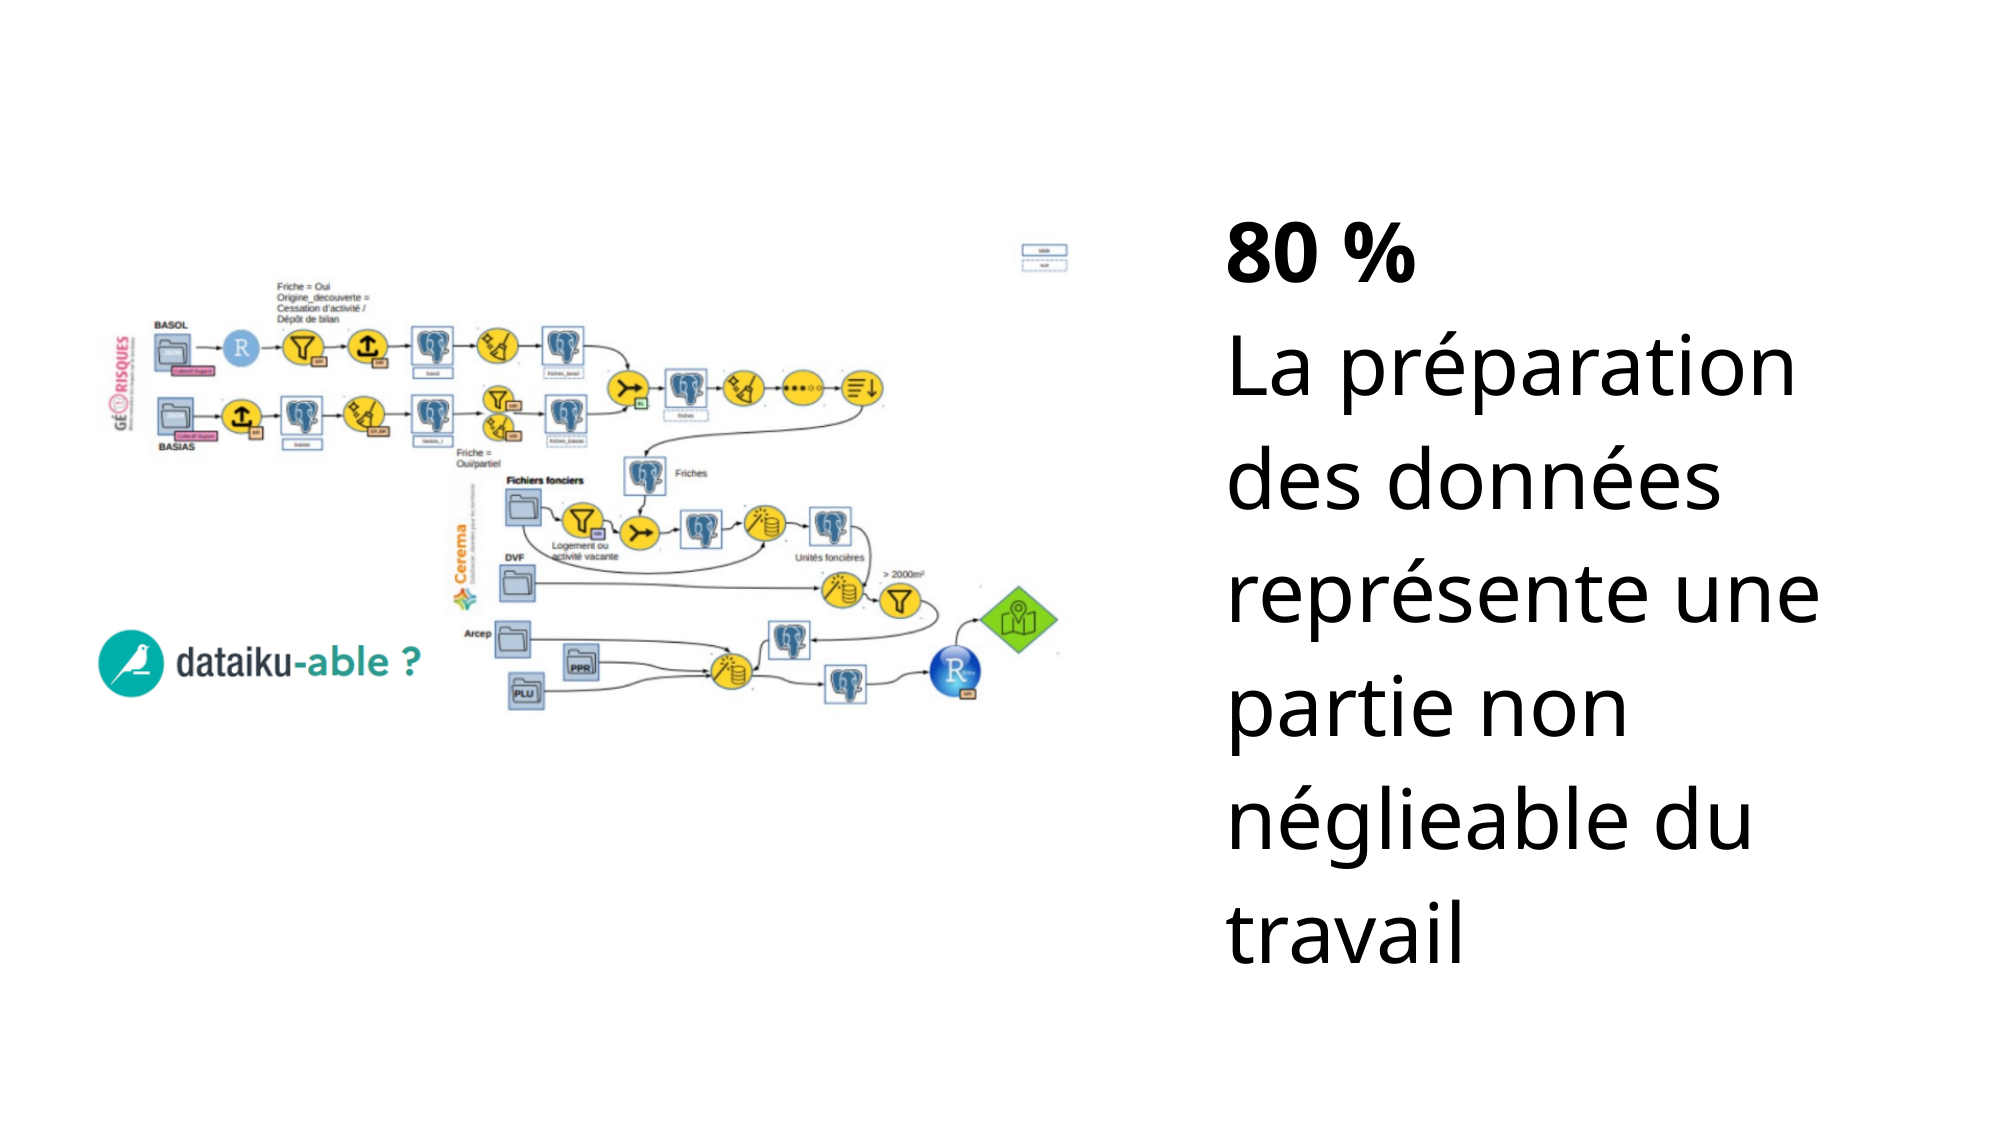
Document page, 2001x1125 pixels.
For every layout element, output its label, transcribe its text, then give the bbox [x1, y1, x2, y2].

picture [67, 212, 1123, 738]
text_box 80 % La préparation des données représente une partie non néglieable du travail [1210, 185, 1921, 912]
